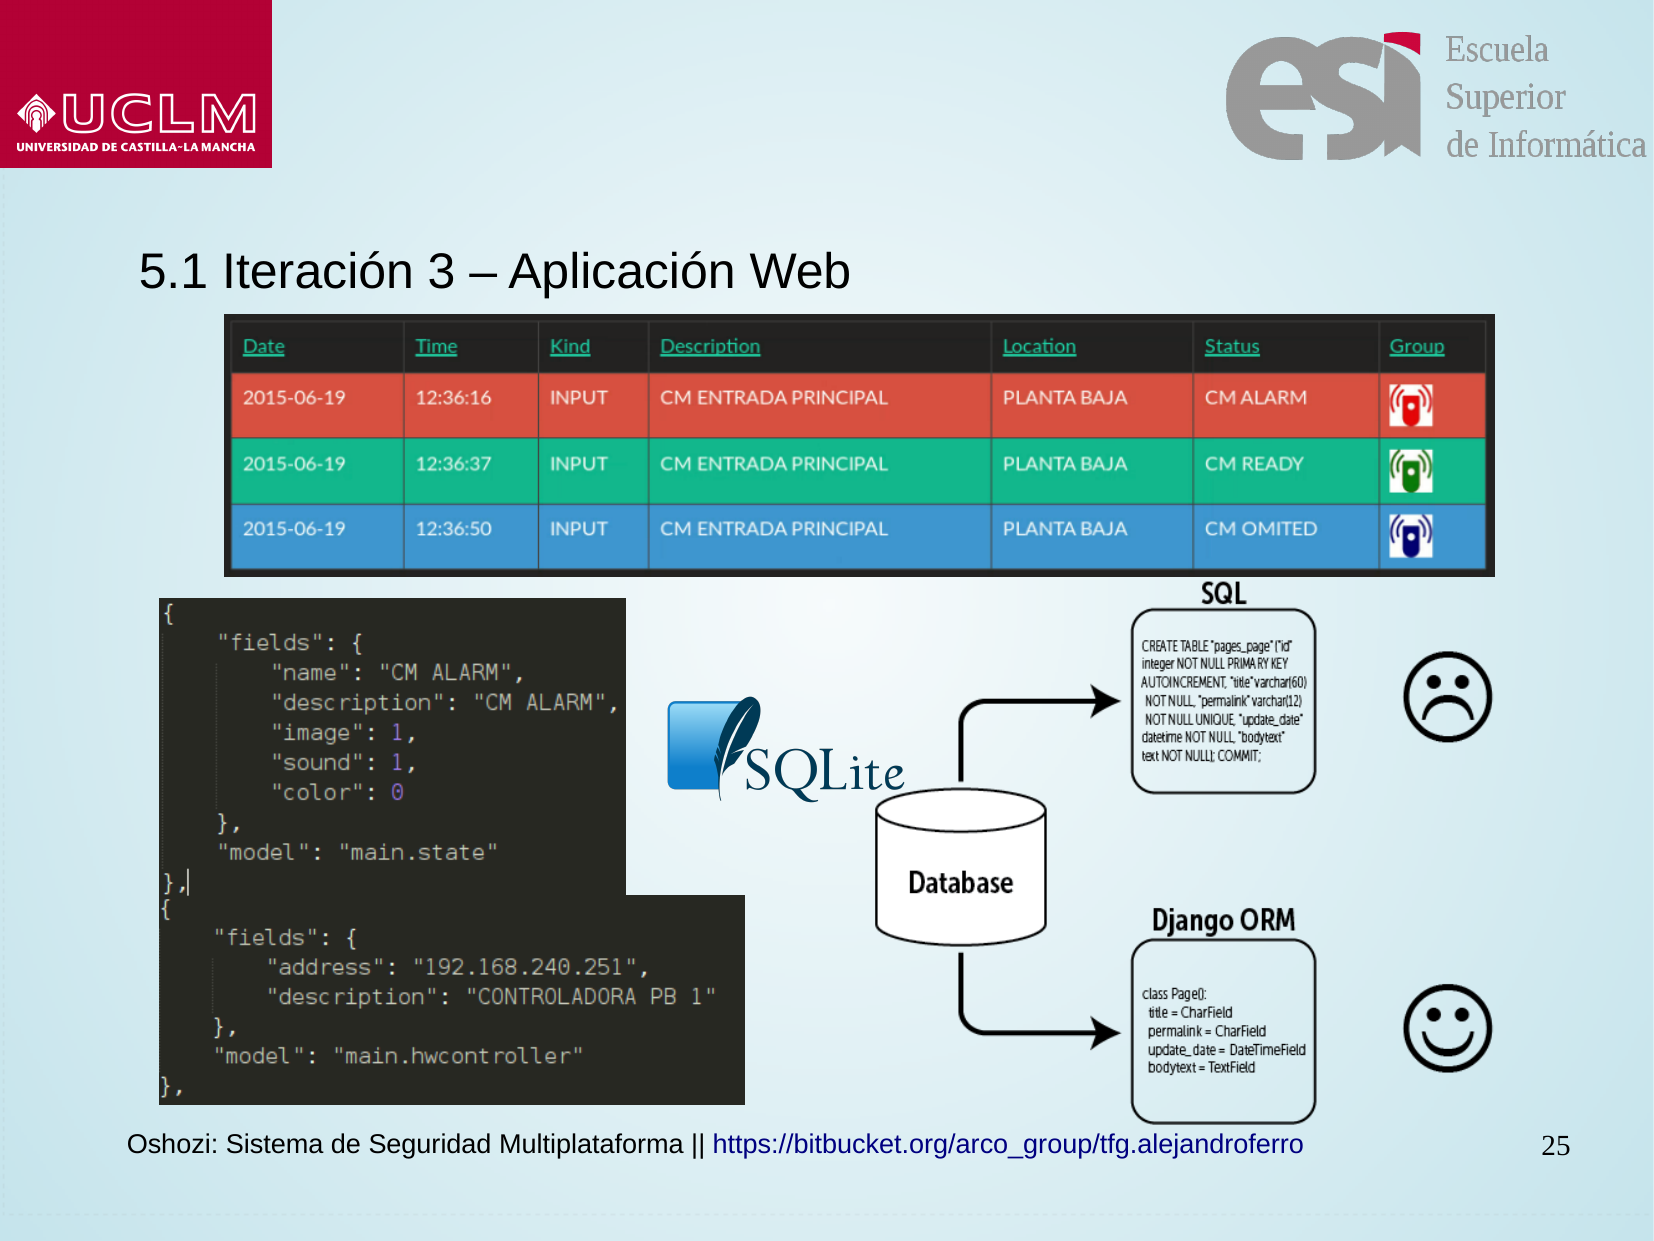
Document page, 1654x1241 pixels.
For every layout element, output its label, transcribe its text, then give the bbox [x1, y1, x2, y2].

text_box Oshozi: Sistema de Seguridad Multiplataforma || https://bitbucket.org/arco_group/tfg.alejandroferro [112, 1112, 1625, 1170]
text_box 5.1 Iteración 3 – Aplicación Web [124, 236, 1128, 343]
picture [0, 0, 1654, 1241]
